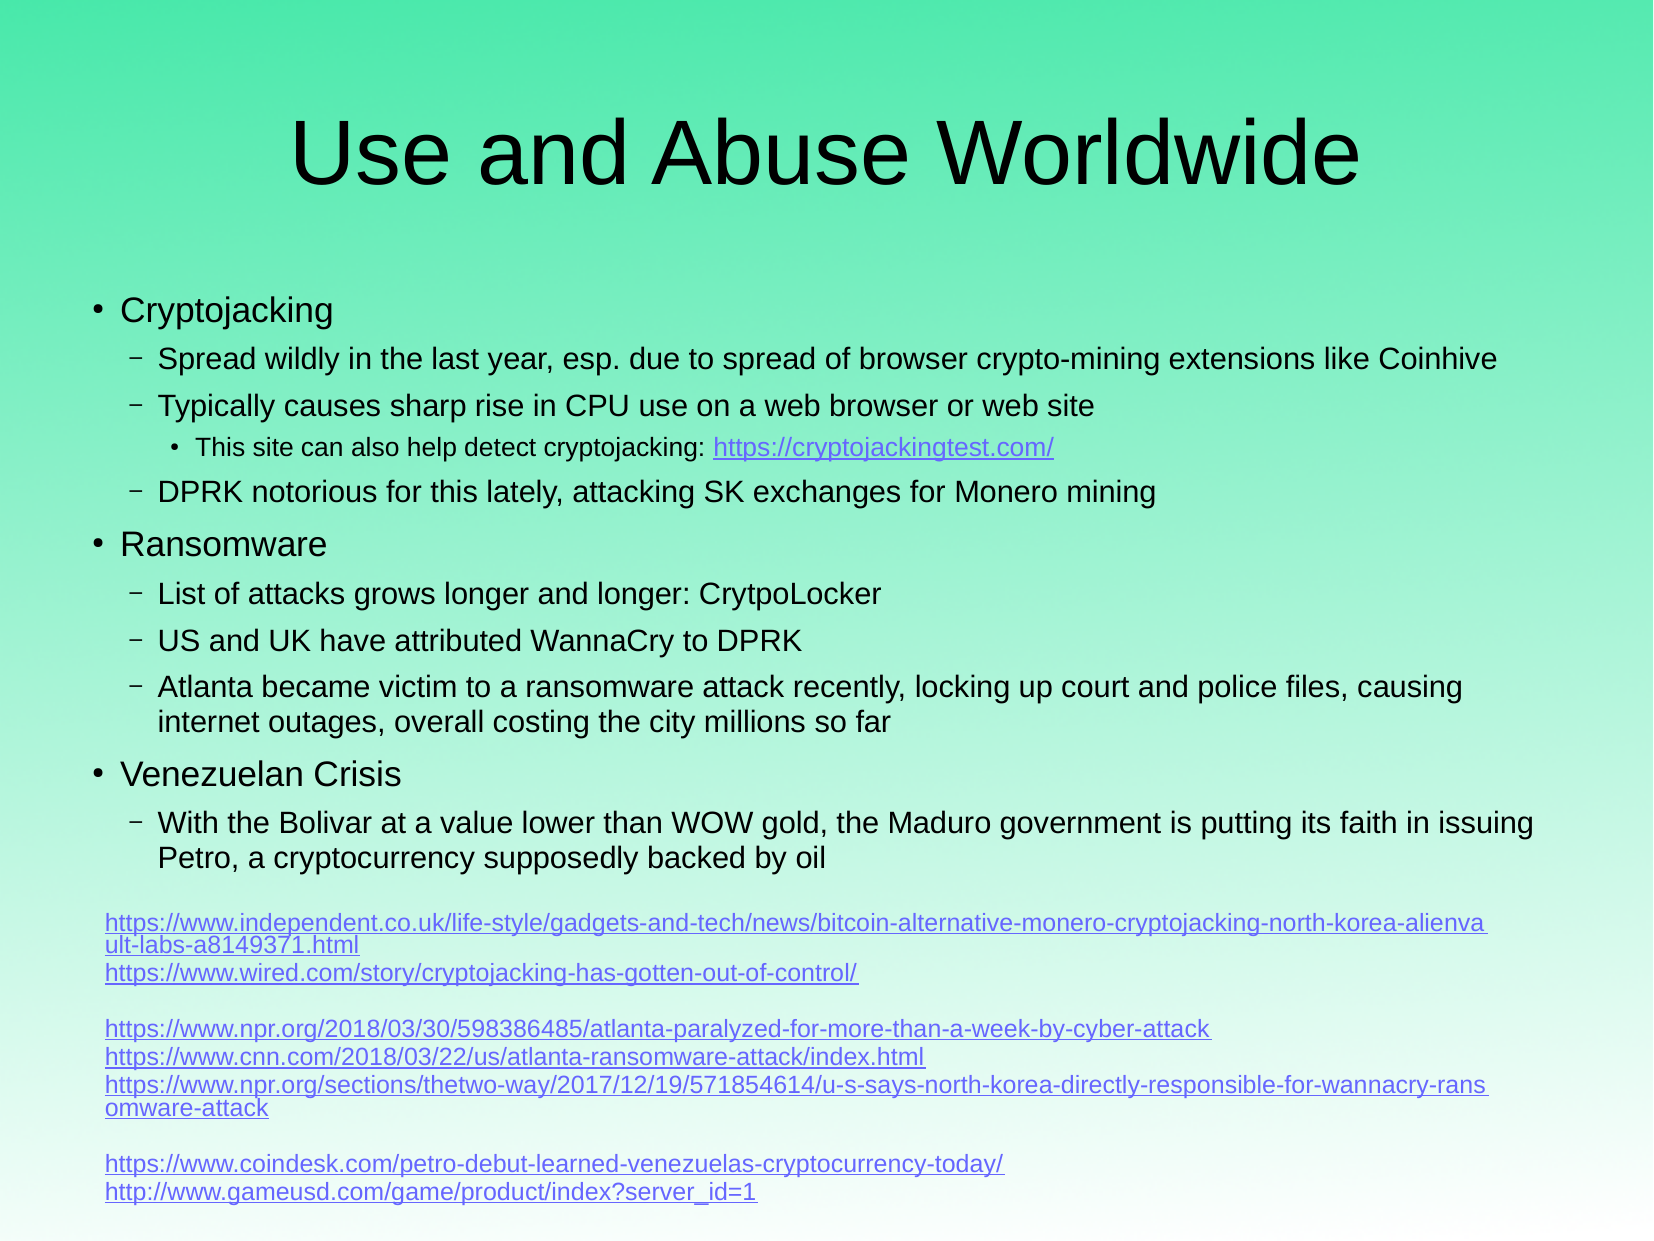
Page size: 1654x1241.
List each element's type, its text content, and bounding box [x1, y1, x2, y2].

picture [0, 0, 1654, 1241]
list Cryptojacking Spread wildly in the last year, esp. due to spread of browser crypto-mining extensions like Coinhive Typically causes sharp rise in CPU use on a web browser or web site This site can also help detect cryptojacking: https://cryptojackingtest.com/ DPRK notorious for this lately, attacking SK exchanges for Monero mining Ransomware List of attacks grows longer and longer: CrytpoLocker US and UK have attributed WannaCry to DPRK Atlanta became victim to a ransomware attack recently, locking up court and police files, causing internet outages, overall costing the city millions so far Venezuelan Crisis With the Bolivar at a value lower than WOW gold, the Maduro government is putting its faith in issuing Petro, a cryptocurrency supposedly backed by oil [82, 290, 1571, 886]
title Use and Abuse Worldwide [82, 49, 1571, 257]
text_box https://www.independent.co.uk/life-style/gadgets-and-tech/news/bitcoin-alternative-monero-cryptojacking-north-korea-alienvault-labs-a8149371.html https://www.wired.com/story/cryptojacking-has-gotten-out-of-control/ https://www.npr.org/2018/03/30/598386485/atlanta-paralyzed-for-more-than-a-week-by-cyber-attack https://www.cnn.com/2018/03/22/us/atlanta-ransomware-attack/index.html https://www.npr.org/sections/thetwo-way/2017/12/19/571854614/u-s-says-north-korea-directly-responsible-for-wannacry-ransomware-attack https://www.coindesk.com/petro-debut-learned-venezuelas-cryptocurrency-today/ http://www.gameusd.com/game/product/index?server_id=1 [90, 900, 1516, 1168]
